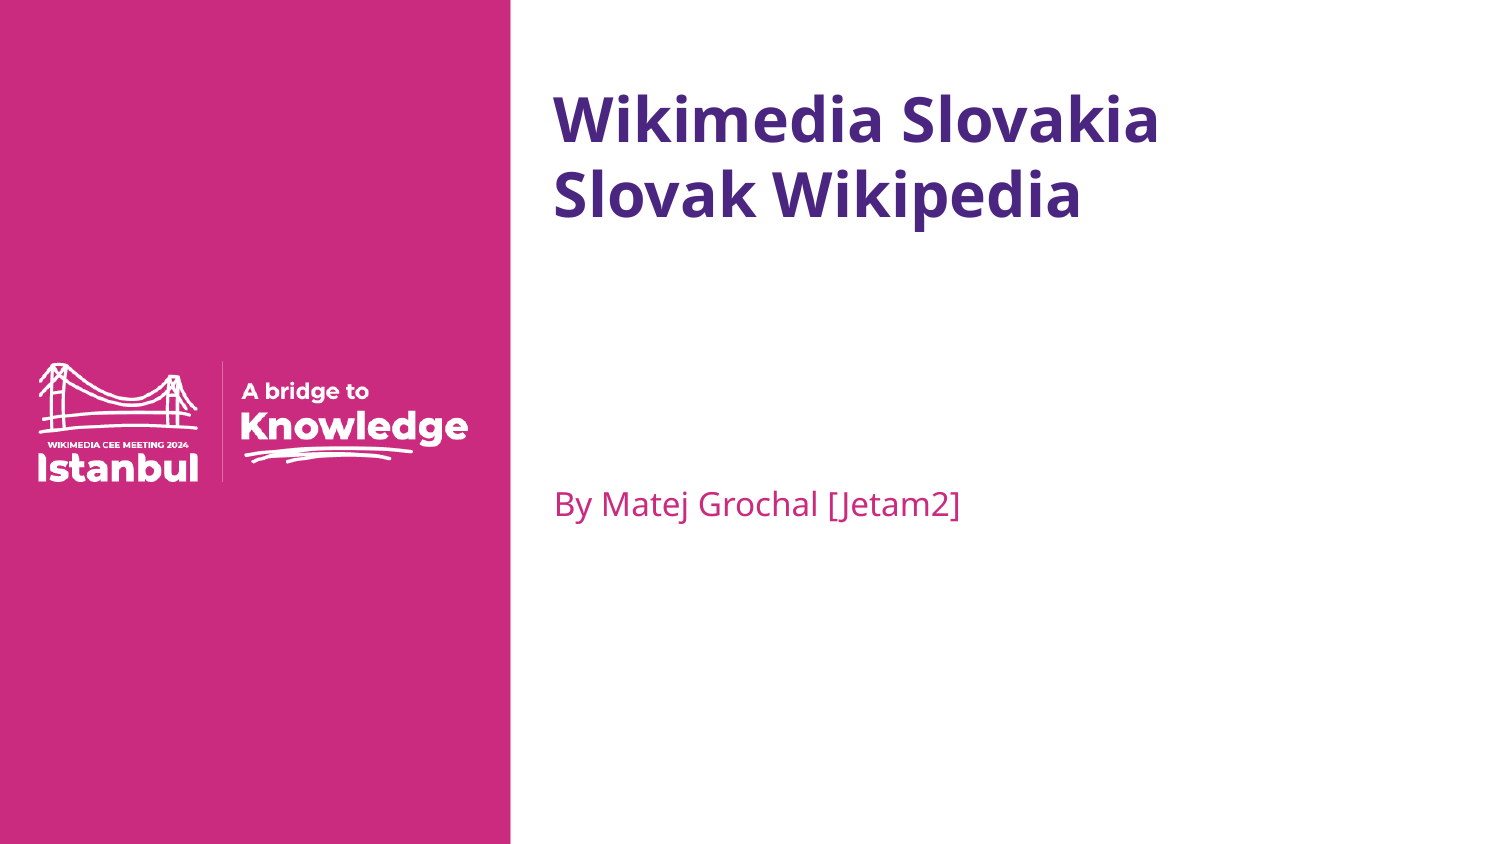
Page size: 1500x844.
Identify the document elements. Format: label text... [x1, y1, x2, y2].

text_box By Matej Grochal [Jetam2] [539, 467, 1236, 538]
text_box Wikimedia Slovakia Slovak Wikipedia [539, 65, 1421, 246]
picture [0, 0, 1500, 844]
